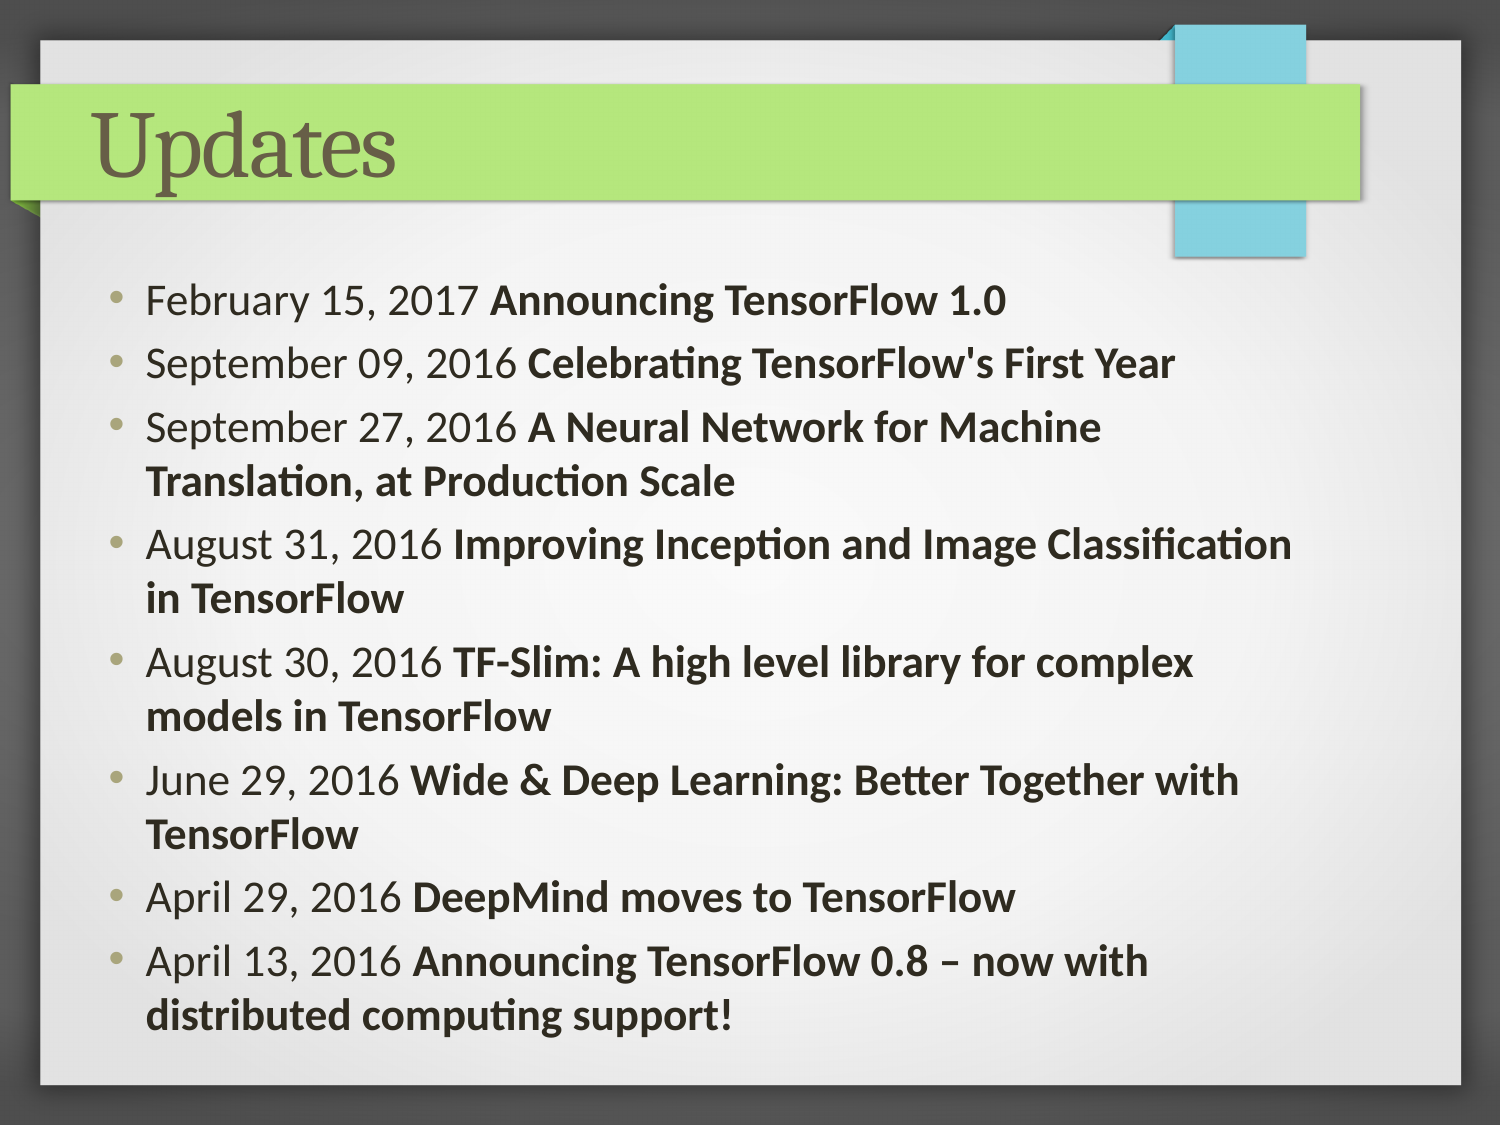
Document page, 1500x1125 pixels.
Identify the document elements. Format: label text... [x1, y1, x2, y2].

list February 15, 2017 Announcing TensorFlow 1.0 September 09, 2016 Celebrating TensorFlow's First Year September 27, 2016 A Neural Network for Machine Translation, at Production Scale August 31, 2016 Improving Inception and Image Classification in TensorFlow August 30, 2016 TF-Slim: A high level library for complex models in TensorFlow June 29, 2016 Wide & Deep Learning: Better Together with TensorFlow April 29, 2016 DeepMind moves to TensorFlow April 13, 2016 Announcing TensorFlow 0.8 – now with distributed computing support! [75, 262, 1325, 1050]
title Updates [75, 45, 1325, 233]
picture [0, 0, 1500, 1125]
